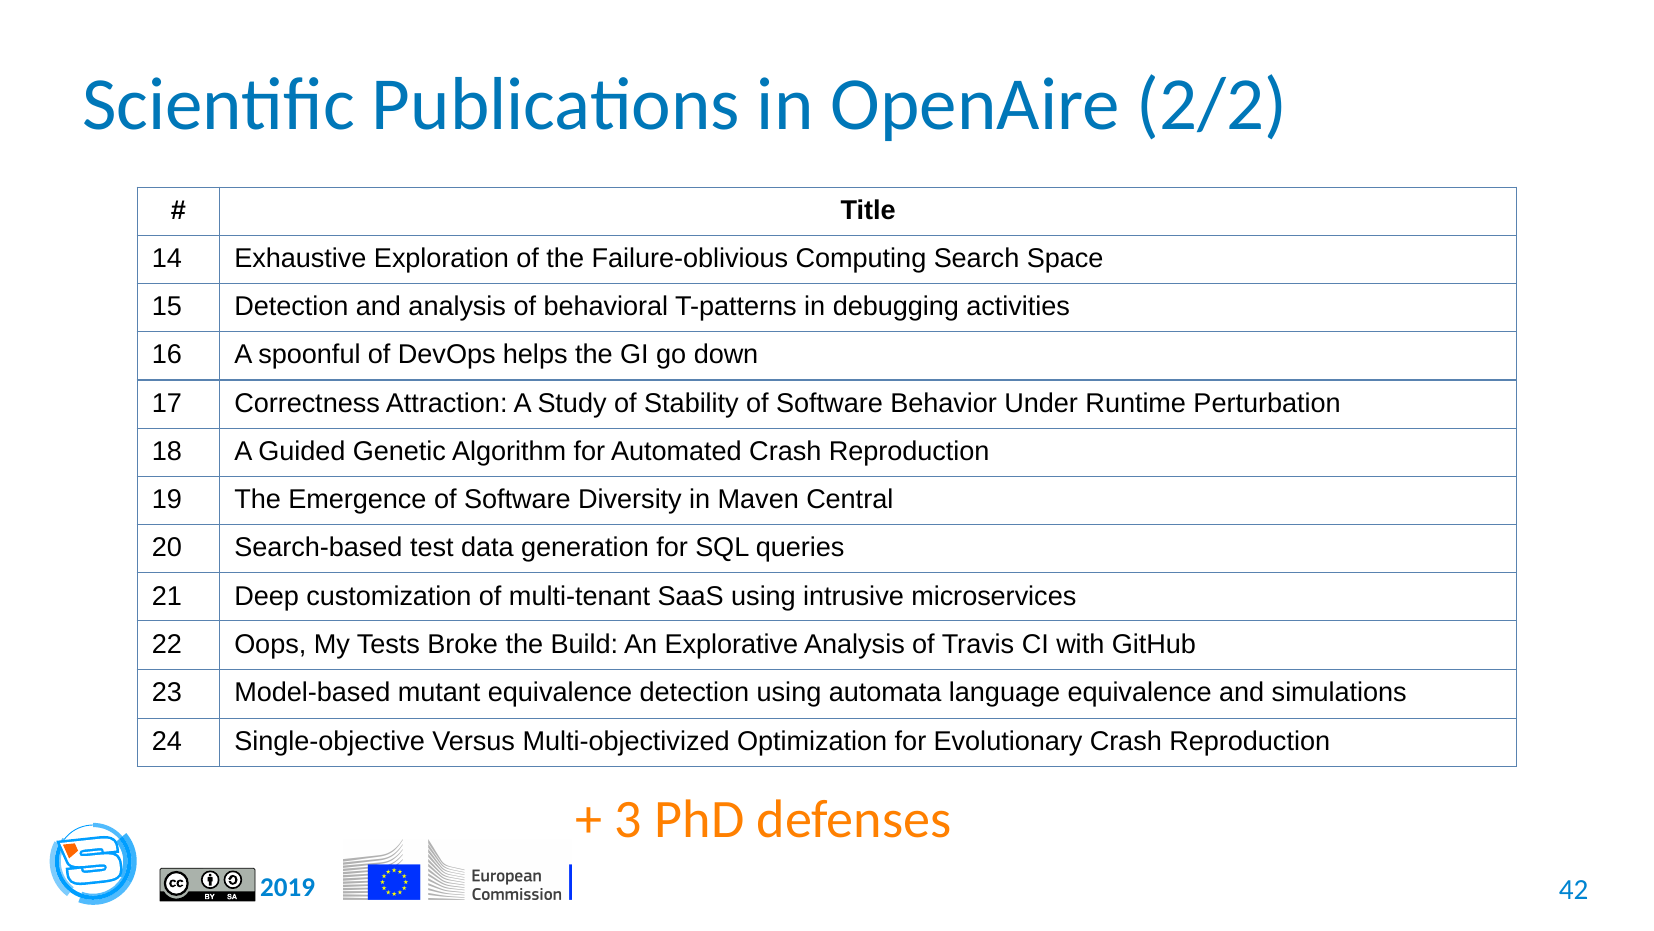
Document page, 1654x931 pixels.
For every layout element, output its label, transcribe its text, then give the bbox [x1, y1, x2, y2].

picture [343, 839, 572, 900]
table_cell Model-based mutant equivalence detection using automata language equivalence and simulations [220, 670, 1516, 718]
table_cell 18 [138, 429, 219, 476]
table_cell Detection and analysis of behavioral T-patterns in debugging activities [220, 284, 1516, 331]
table_cell 15 [138, 284, 219, 331]
table_cell 21 [138, 573, 219, 620]
table_cell 20 [138, 525, 219, 572]
table_cell 16 [138, 332, 219, 379]
table_cell 24 [138, 719, 219, 766]
table_cell A Guided Genetic Algorithm for Automated Crash Reproduction [220, 429, 1516, 476]
table_cell The Emergence of Software Diversity in Maven Central [220, 477, 1516, 524]
table_cell A spoonful of DevOps helps the GI go down [220, 332, 1516, 379]
table_cell 22 [138, 621, 219, 669]
table_cell Deep customization of multi-tenant SaaS using intrusive microservices [220, 573, 1516, 620]
table_cell 19 [138, 477, 219, 524]
table_cell Single-objective Versus Multi-objectivized Optimization for Evolutionary Crash Reproduction [220, 719, 1516, 766]
text_box + 3 PhD defenses [566, 770, 1248, 877]
table_cell 23 [138, 670, 219, 718]
table_cell Search-based test data generation for SQL queries [220, 525, 1516, 572]
table_cell Oops, My Tests Broke the Build: An Explorative Analysis of Travis CI with GitHub [220, 621, 1516, 669]
table_header # [138, 188, 219, 235]
table_cell Correctness Attraction: A Study of Stability of Software Behavior Under Runtime Perturbation [220, 381, 1516, 428]
table_header Title [220, 188, 1516, 235]
table_cell 14 [138, 236, 219, 283]
table_cell 17 [138, 381, 219, 428]
title Scientific Publications in OpenAire (2/2) [82, 73, 1563, 149]
table_cell Exhaustive Exploration of the Failure-oblivious Computing Search Space [220, 236, 1516, 283]
